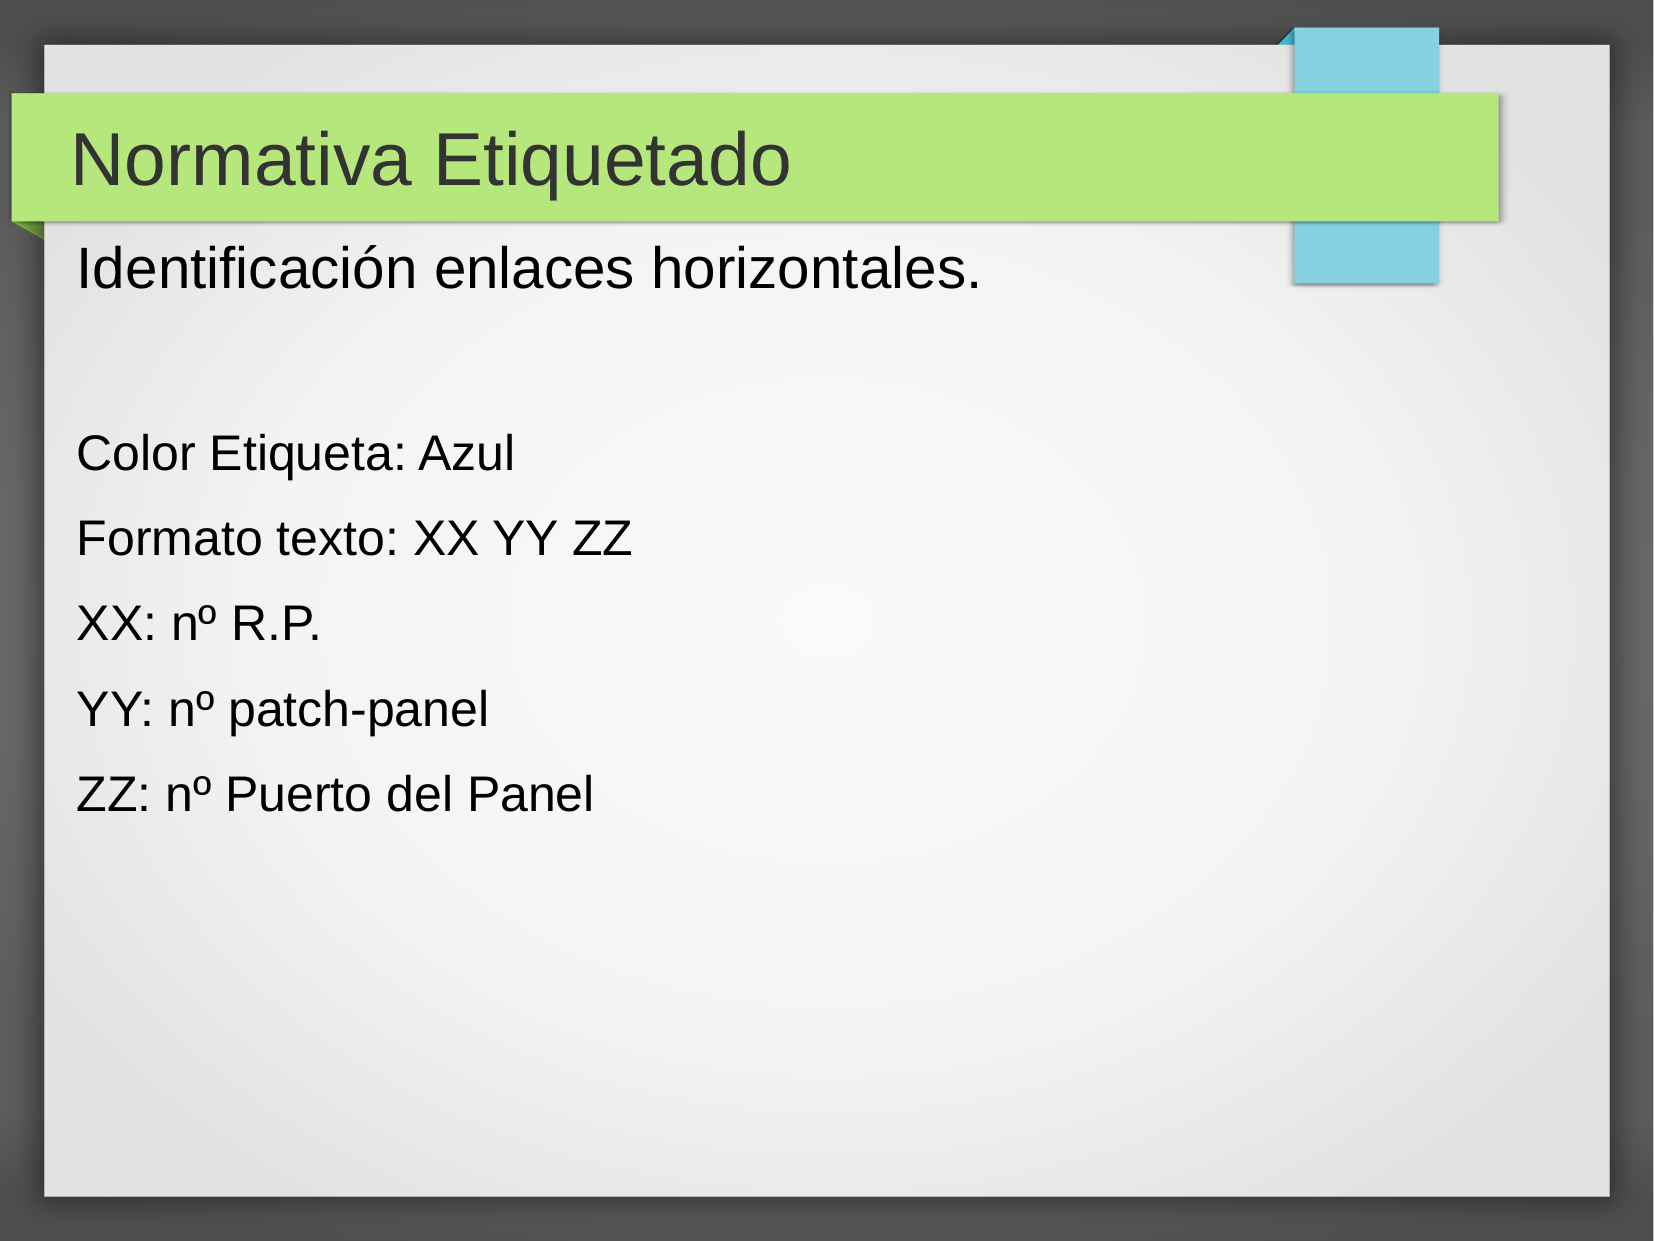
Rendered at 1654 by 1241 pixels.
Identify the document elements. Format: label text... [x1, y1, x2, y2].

list Identificación enlaces horizontales. Color Etiqueta: Azul Formato texto: XX YY ZZ XX: nº R.P. YY: nº patch-panel ZZ: nº Puerto del Panel [76, 236, 1565, 1040]
picture [0, 0, 1654, 1241]
title Normativa Etiquetado [70, 106, 1229, 213]
